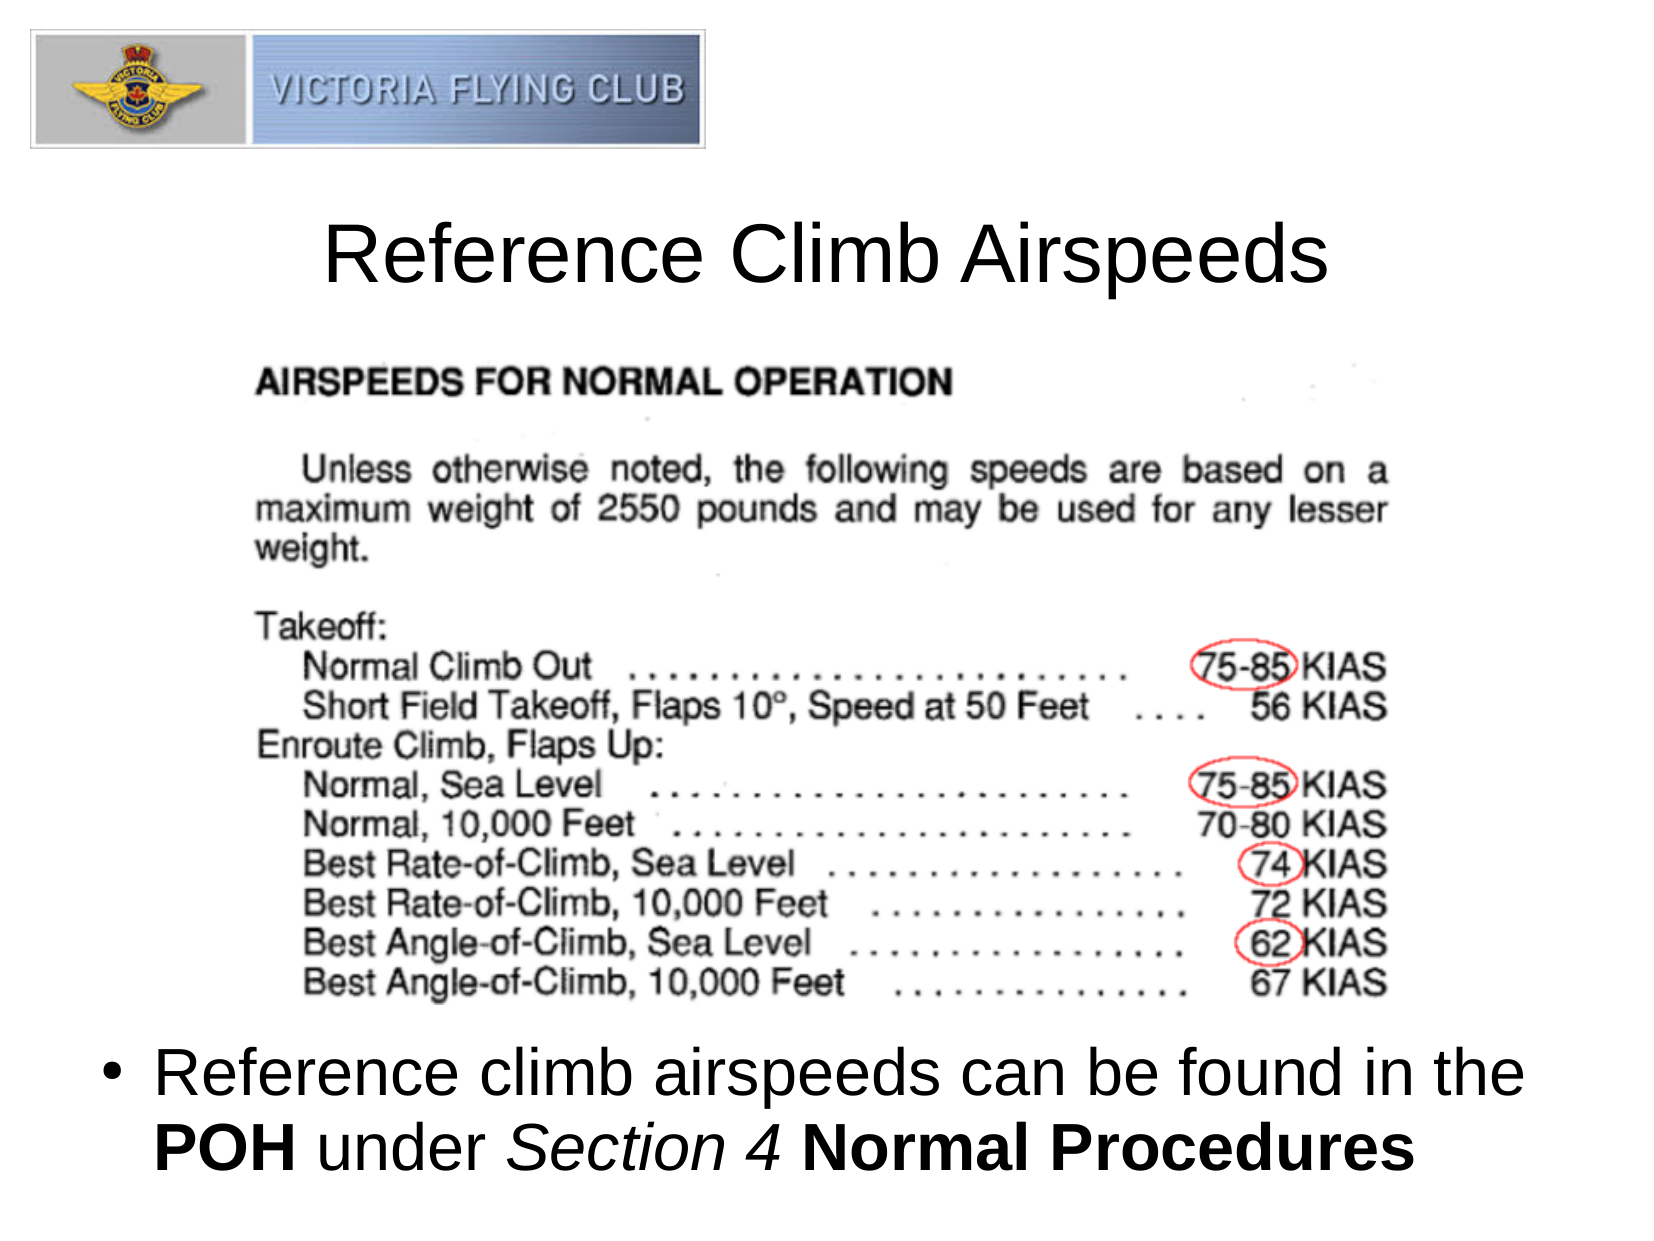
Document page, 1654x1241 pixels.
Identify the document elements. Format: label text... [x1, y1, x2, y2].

title Reference Climb Airspeeds [82, 150, 1571, 358]
list Reference climb airspeeds can be found in the POH under Section 4 Normal Procedures [82, 1035, 1571, 1201]
picture [30, 29, 706, 149]
picture [240, 359, 1403, 1006]
